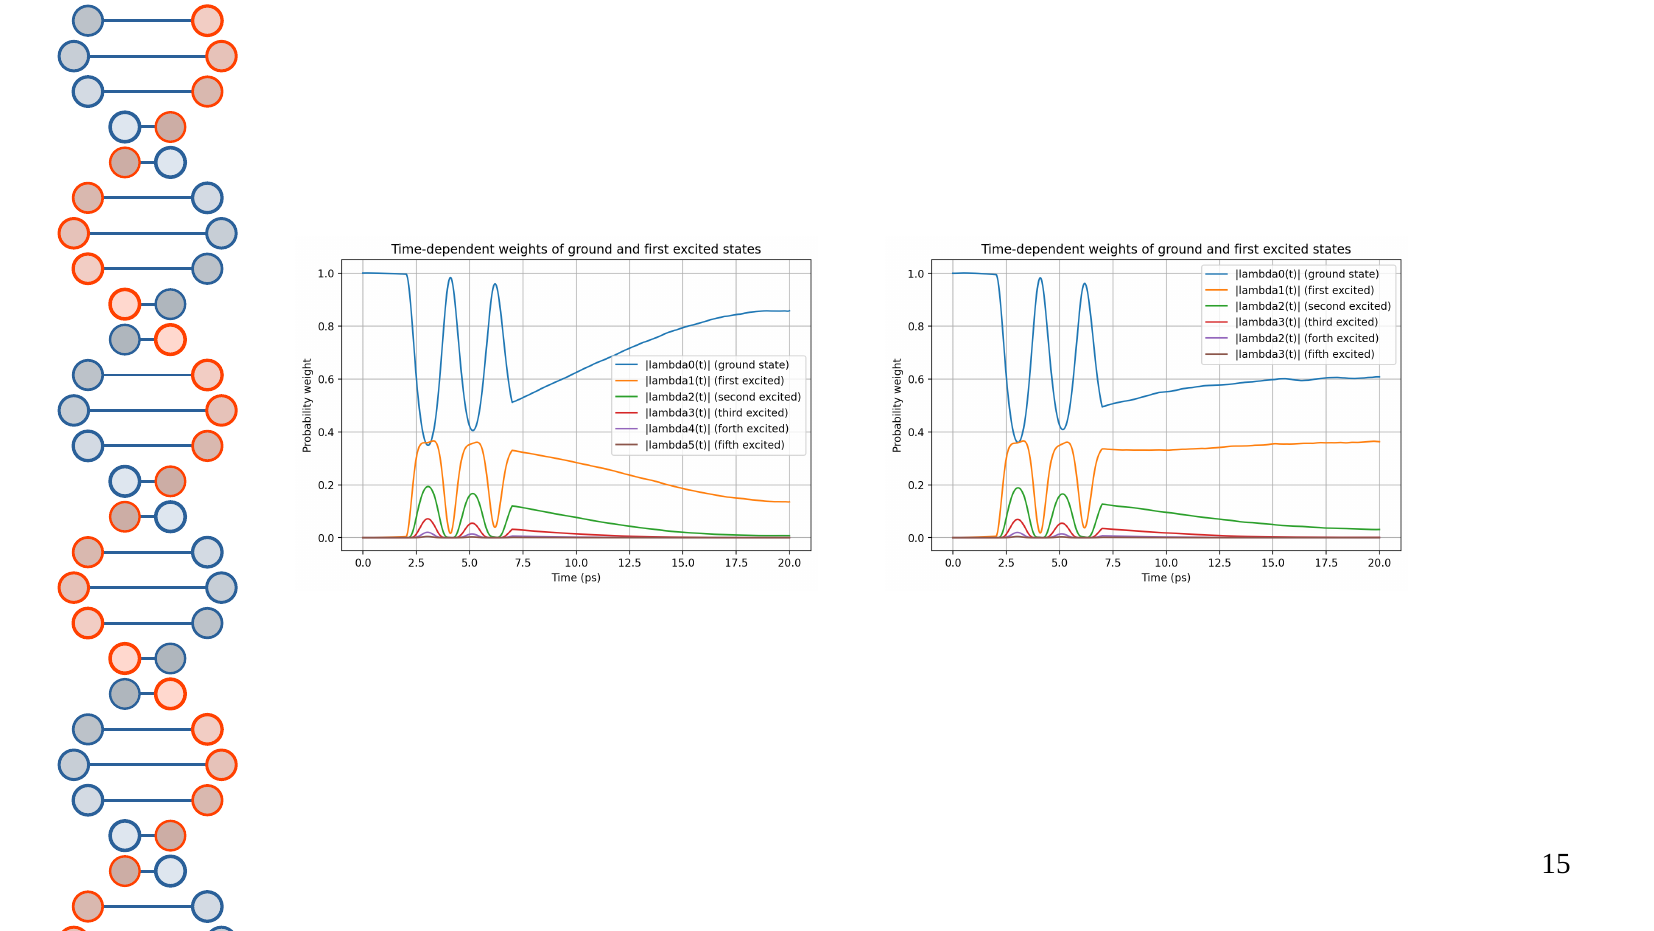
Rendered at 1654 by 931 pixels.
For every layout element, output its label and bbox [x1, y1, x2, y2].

picture [885, 236, 1408, 591]
picture [295, 236, 818, 591]
